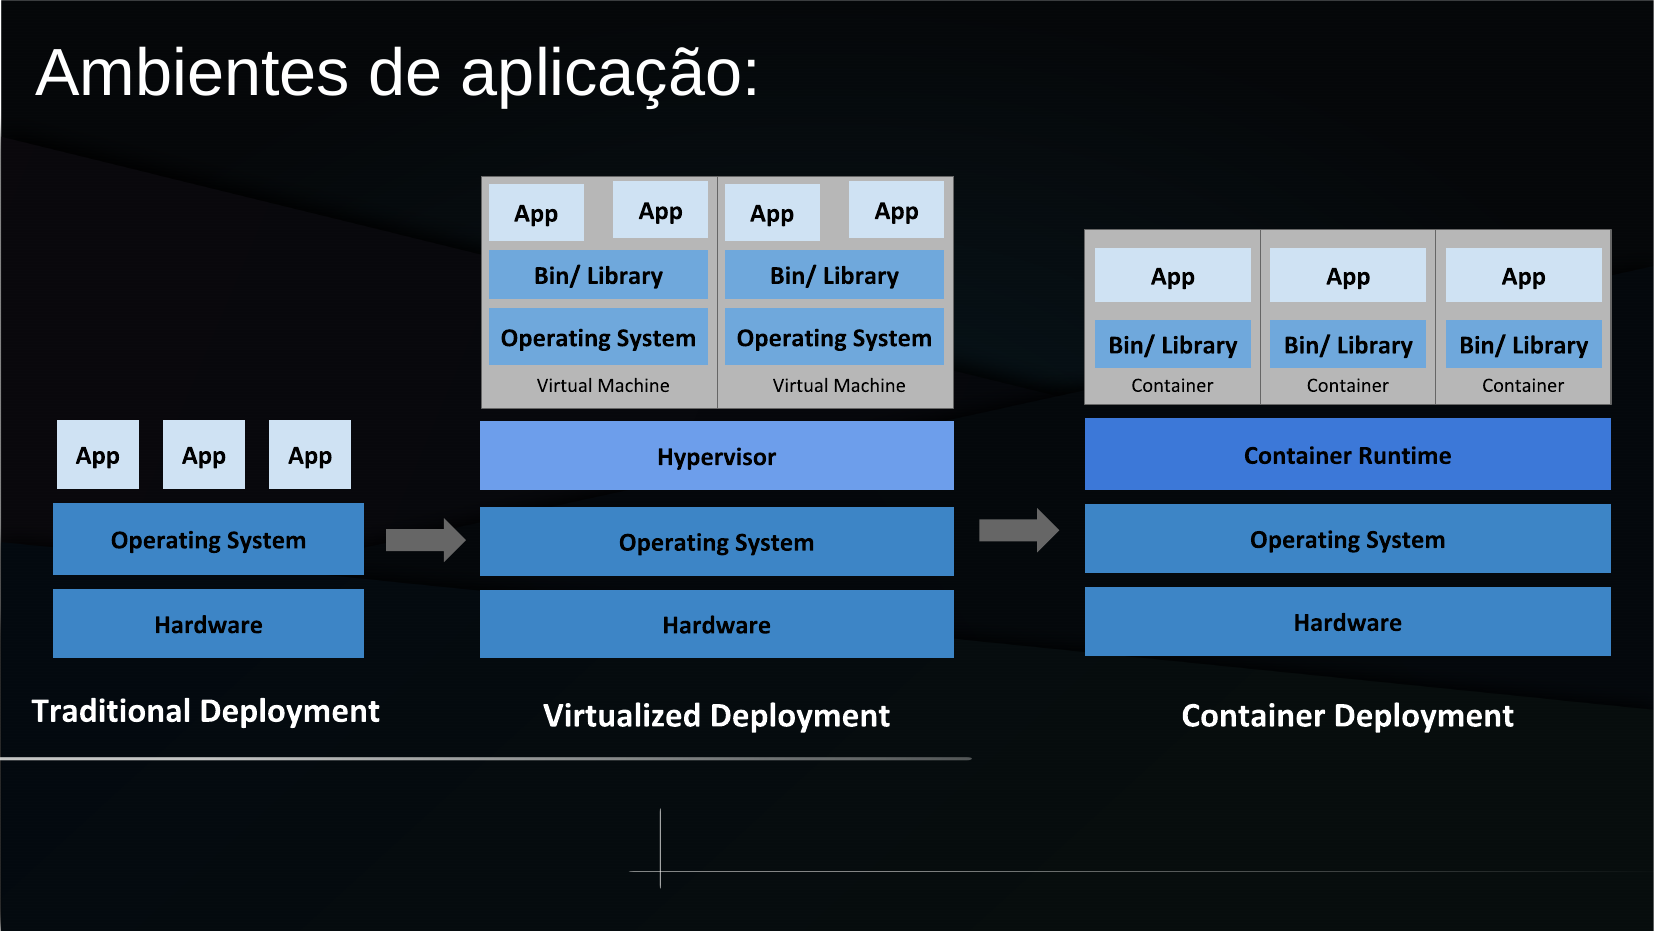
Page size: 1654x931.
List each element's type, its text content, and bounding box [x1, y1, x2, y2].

picture [0, 0, 1654, 931]
list Ambientes de aplicação: [35, 35, 768, 119]
